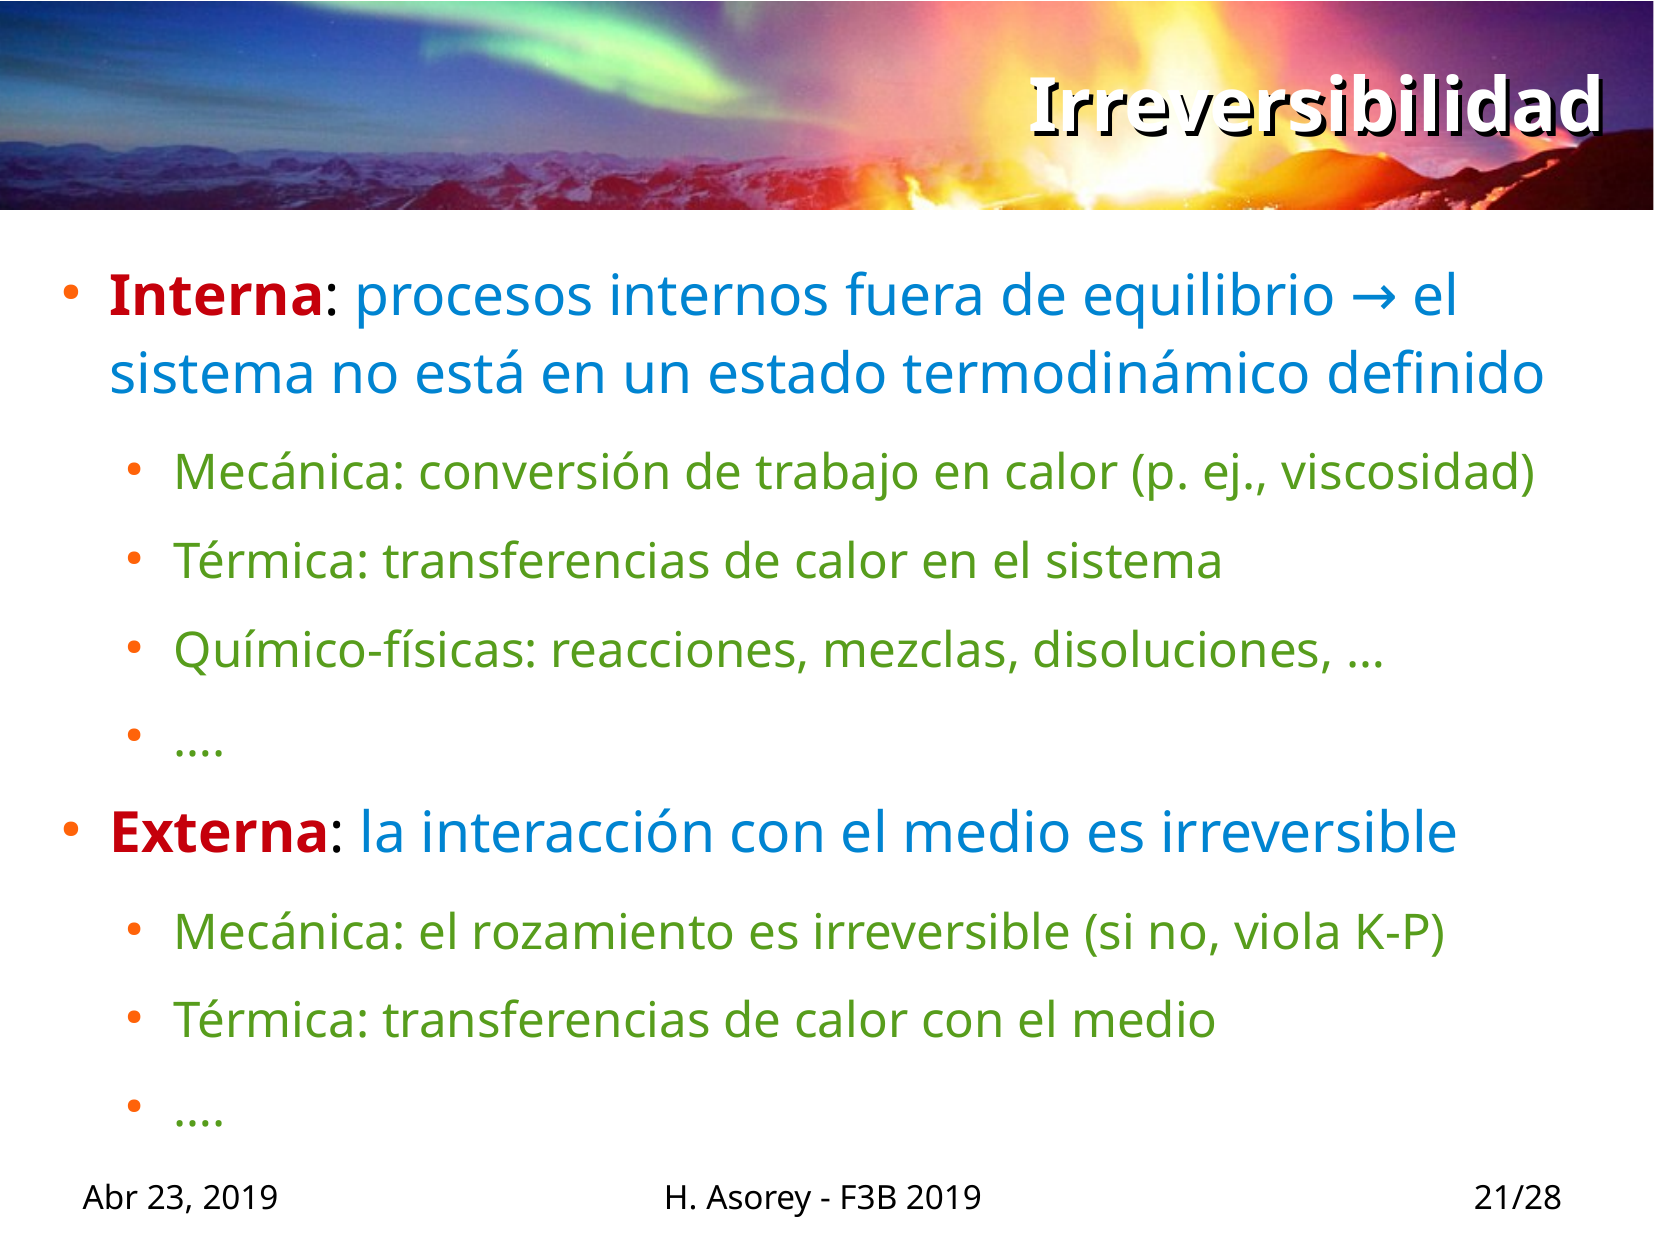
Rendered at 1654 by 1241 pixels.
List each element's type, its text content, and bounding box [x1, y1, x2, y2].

title Irreversibilidad [45, 15, 1606, 191]
list Interna: procesos internos fuera de equilibrio → el sistema no está en un estado termodinámico definido Mecánica: conversión de trabajo en calor (p. ej., viscosidad) Térmica: transferencias de calor en el sistema Químico-físicas: reacciones, mezclas, disoluciones, … …. Externa: la interacción con el medio es irreversible Mecánica: el rozamiento es irreversible (si no, viola K-P) Térmica: transferencias de calor con el medio …. [45, 255, 1606, 1156]
picture [0, 1, 1654, 210]
